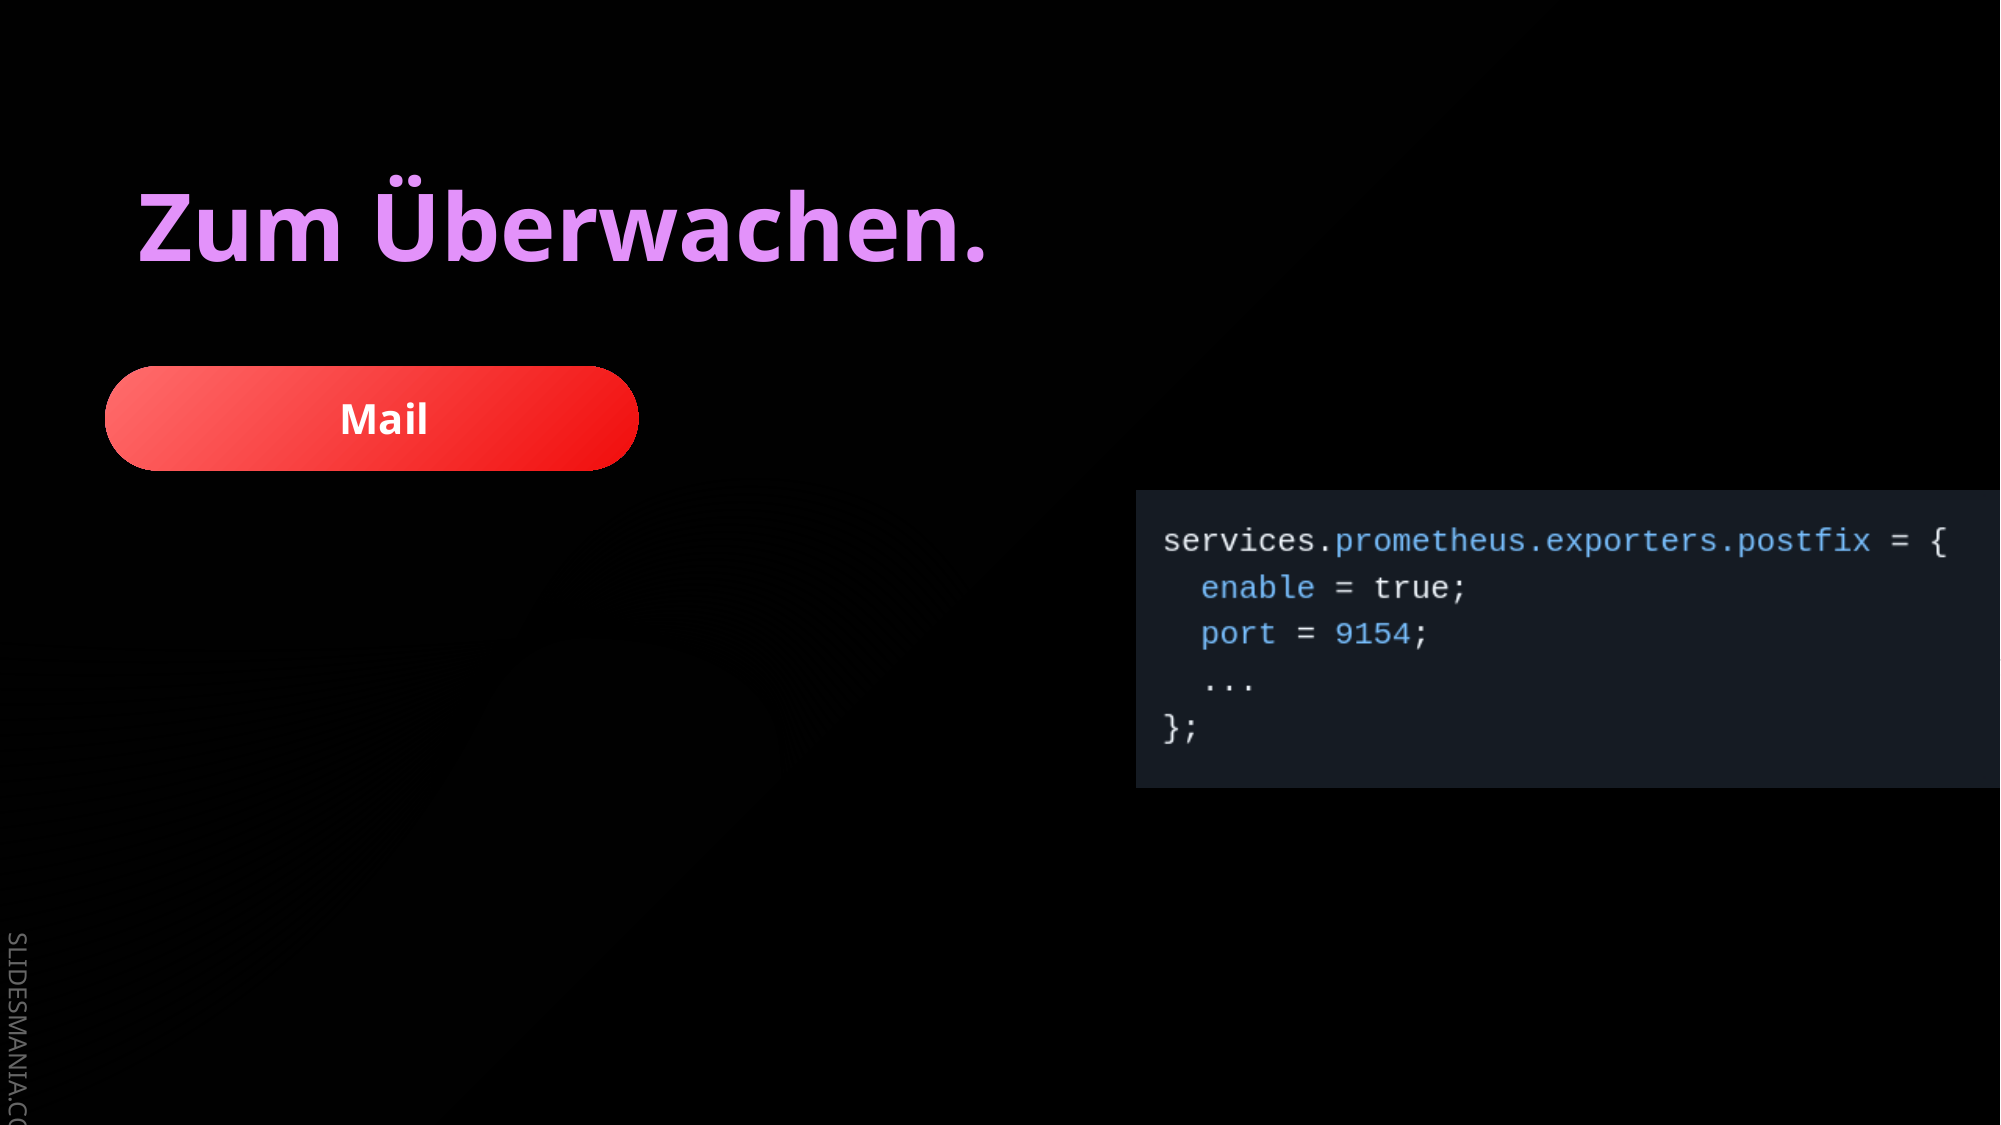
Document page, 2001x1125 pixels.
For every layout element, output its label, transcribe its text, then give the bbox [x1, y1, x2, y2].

picture [1136, 490, 2000, 788]
subtitle Mail [118, 365, 652, 466]
title Zum Überwachen. [118, 147, 1909, 273]
text_box [105, 383, 118, 453]
text_box [136, 466, 608, 471]
